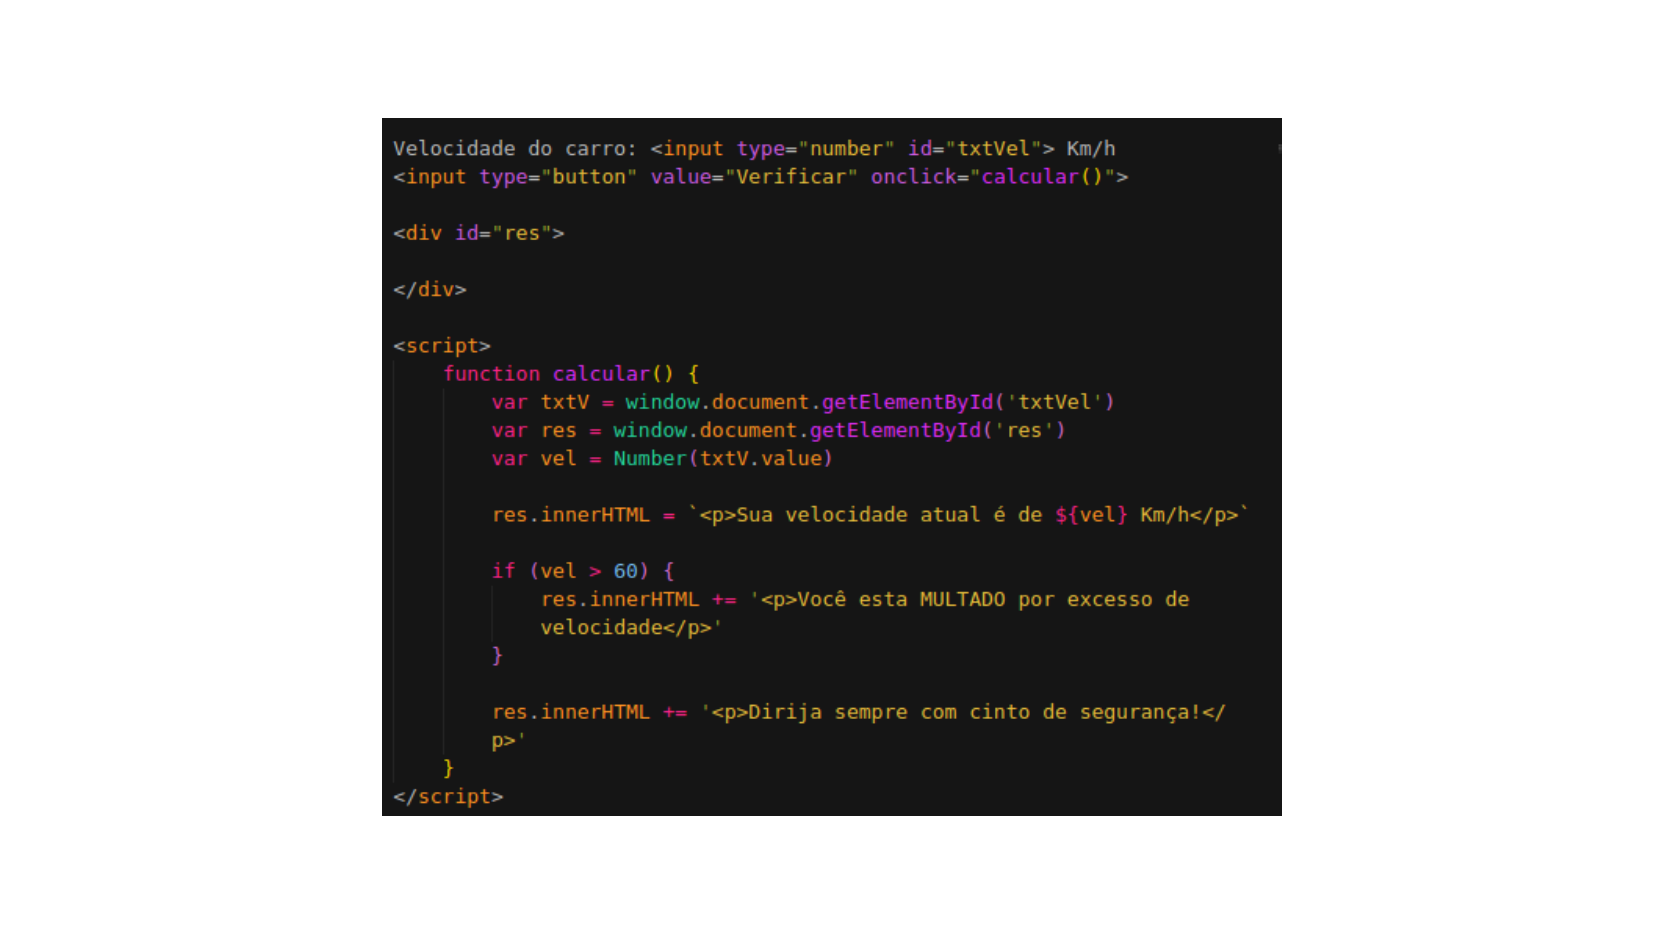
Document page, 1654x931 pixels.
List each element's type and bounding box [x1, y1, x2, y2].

picture [382, 118, 1282, 816]
